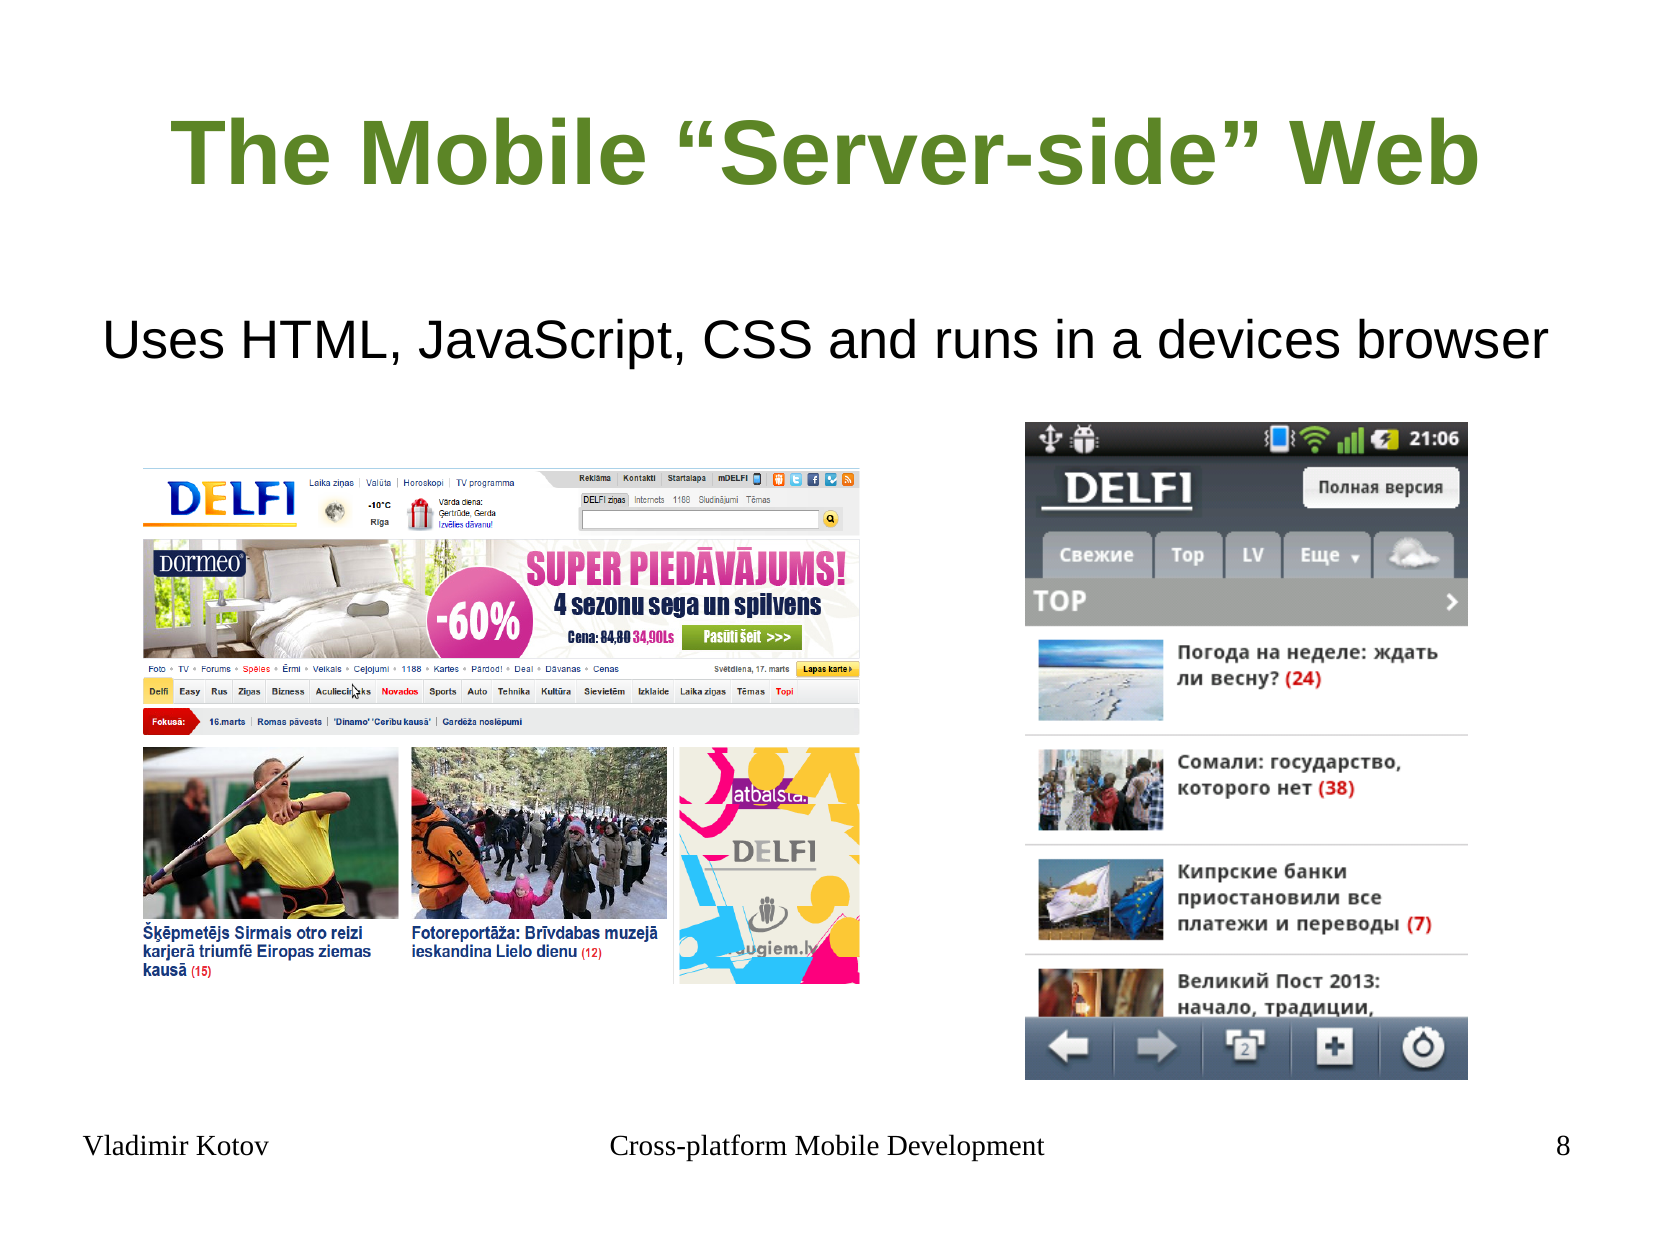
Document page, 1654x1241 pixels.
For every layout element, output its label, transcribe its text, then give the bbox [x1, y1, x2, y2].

title The Mobile “Server-side” Web [82, 49, 1571, 257]
picture [1025, 422, 1468, 1080]
subtitle Uses HTML, JavaScript, CSS and runs in a devices browser [82, 268, 1571, 412]
picture [141, 468, 867, 984]
